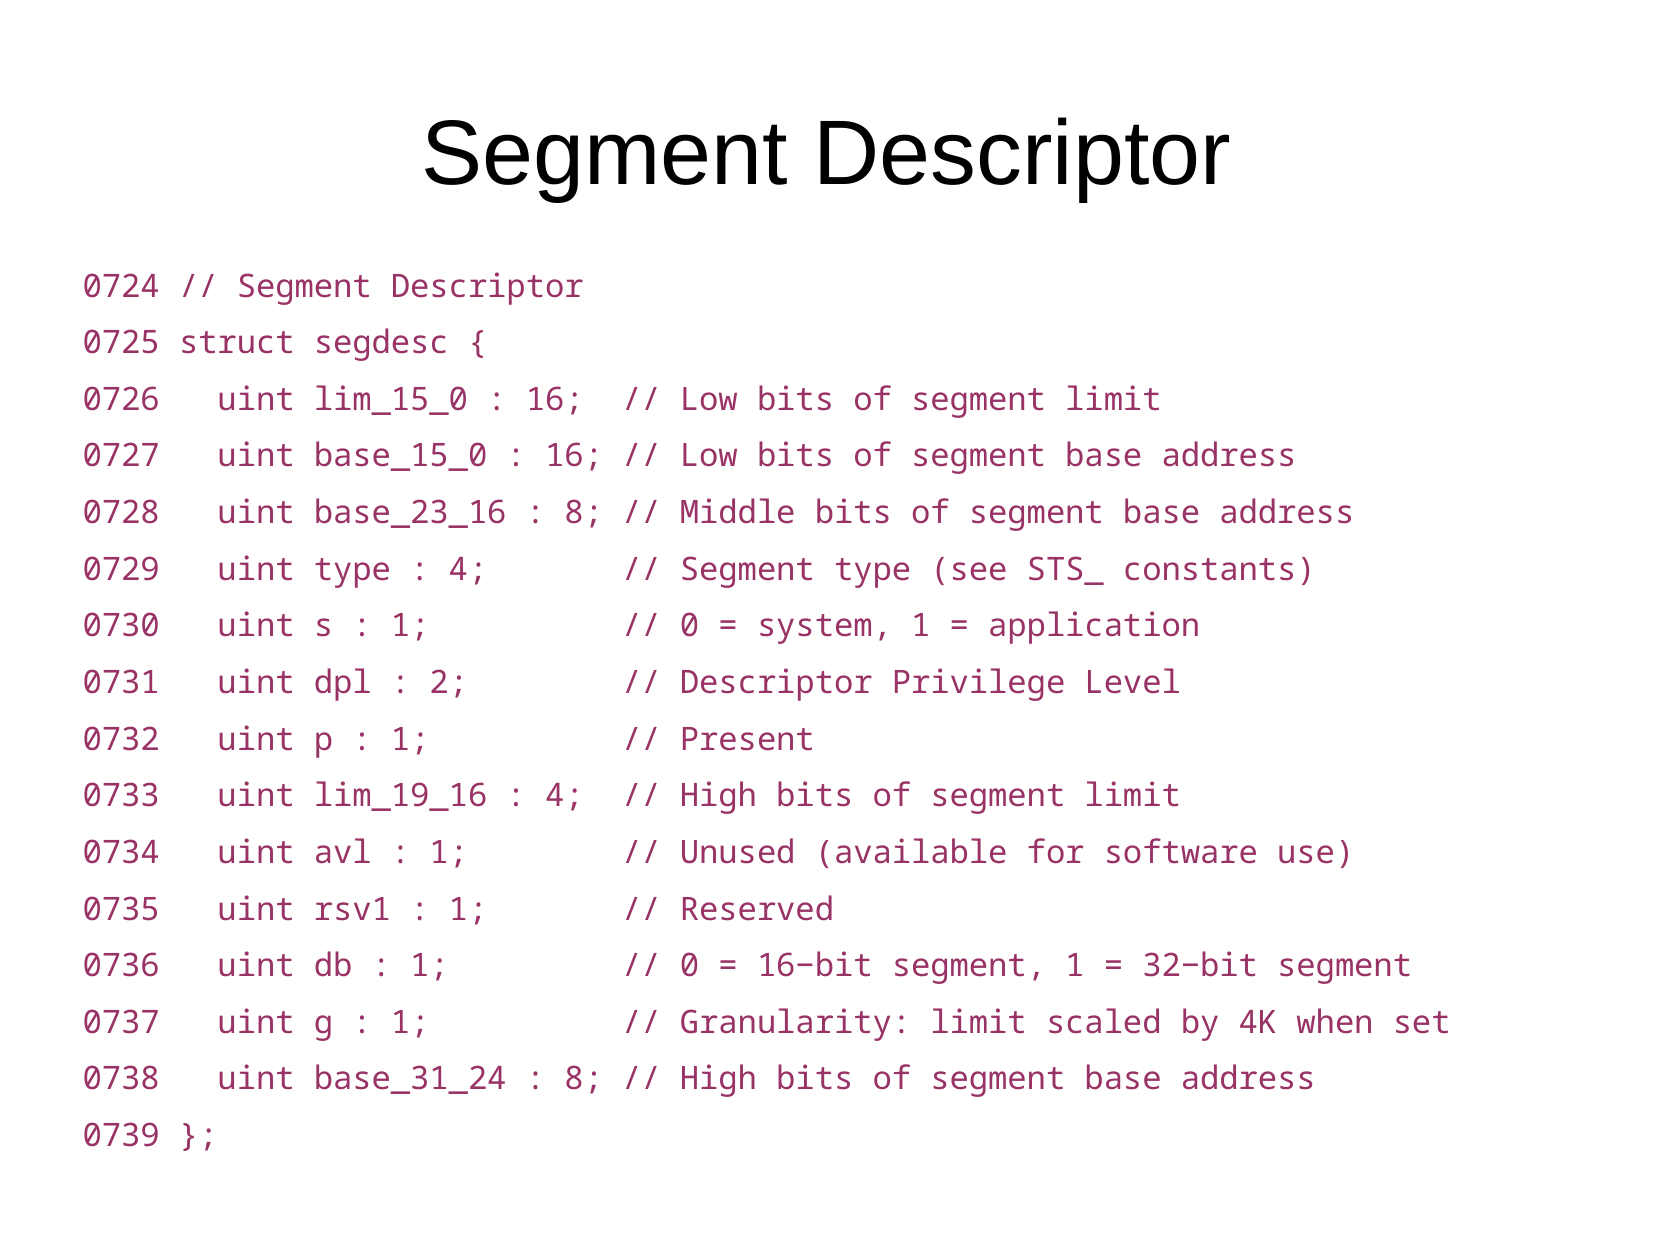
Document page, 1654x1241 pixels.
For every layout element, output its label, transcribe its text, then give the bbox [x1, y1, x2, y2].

title Segment Descriptor [82, 49, 1571, 257]
list 0724 // Segment Descriptor 0725 struct segdesc { 0726 uint lim_15_0 : 16; // Low bits of segment limit 0727 uint base_15_0 : 16; // Low bits of segment base address 0728 uint base_23_16 : 8; // Middle bits of segment base address 0729 uint type : 4; // Segment type (see STS_ constants) 0730 uint s : 1; // 0 = system, 1 = application 0731 uint dpl : 2; // Descriptor Privilege Level 0732 uint p : 1; // Present 0733 uint lim_19_16 : 4; // High bits of segment limit 0734 uint avl : 1; // Unused (available for software use) 0735 uint rsv1 : 1; // Reserved 0736 uint db : 1; // 0 = 16−bit segment, 1 = 32−bit segment 0737 uint g : 1; // Granularity: limit scaled by 4K when set 0738 uint base_31_24 : 8; // High bits of segment base address 0739 }; [82, 262, 1571, 1163]
